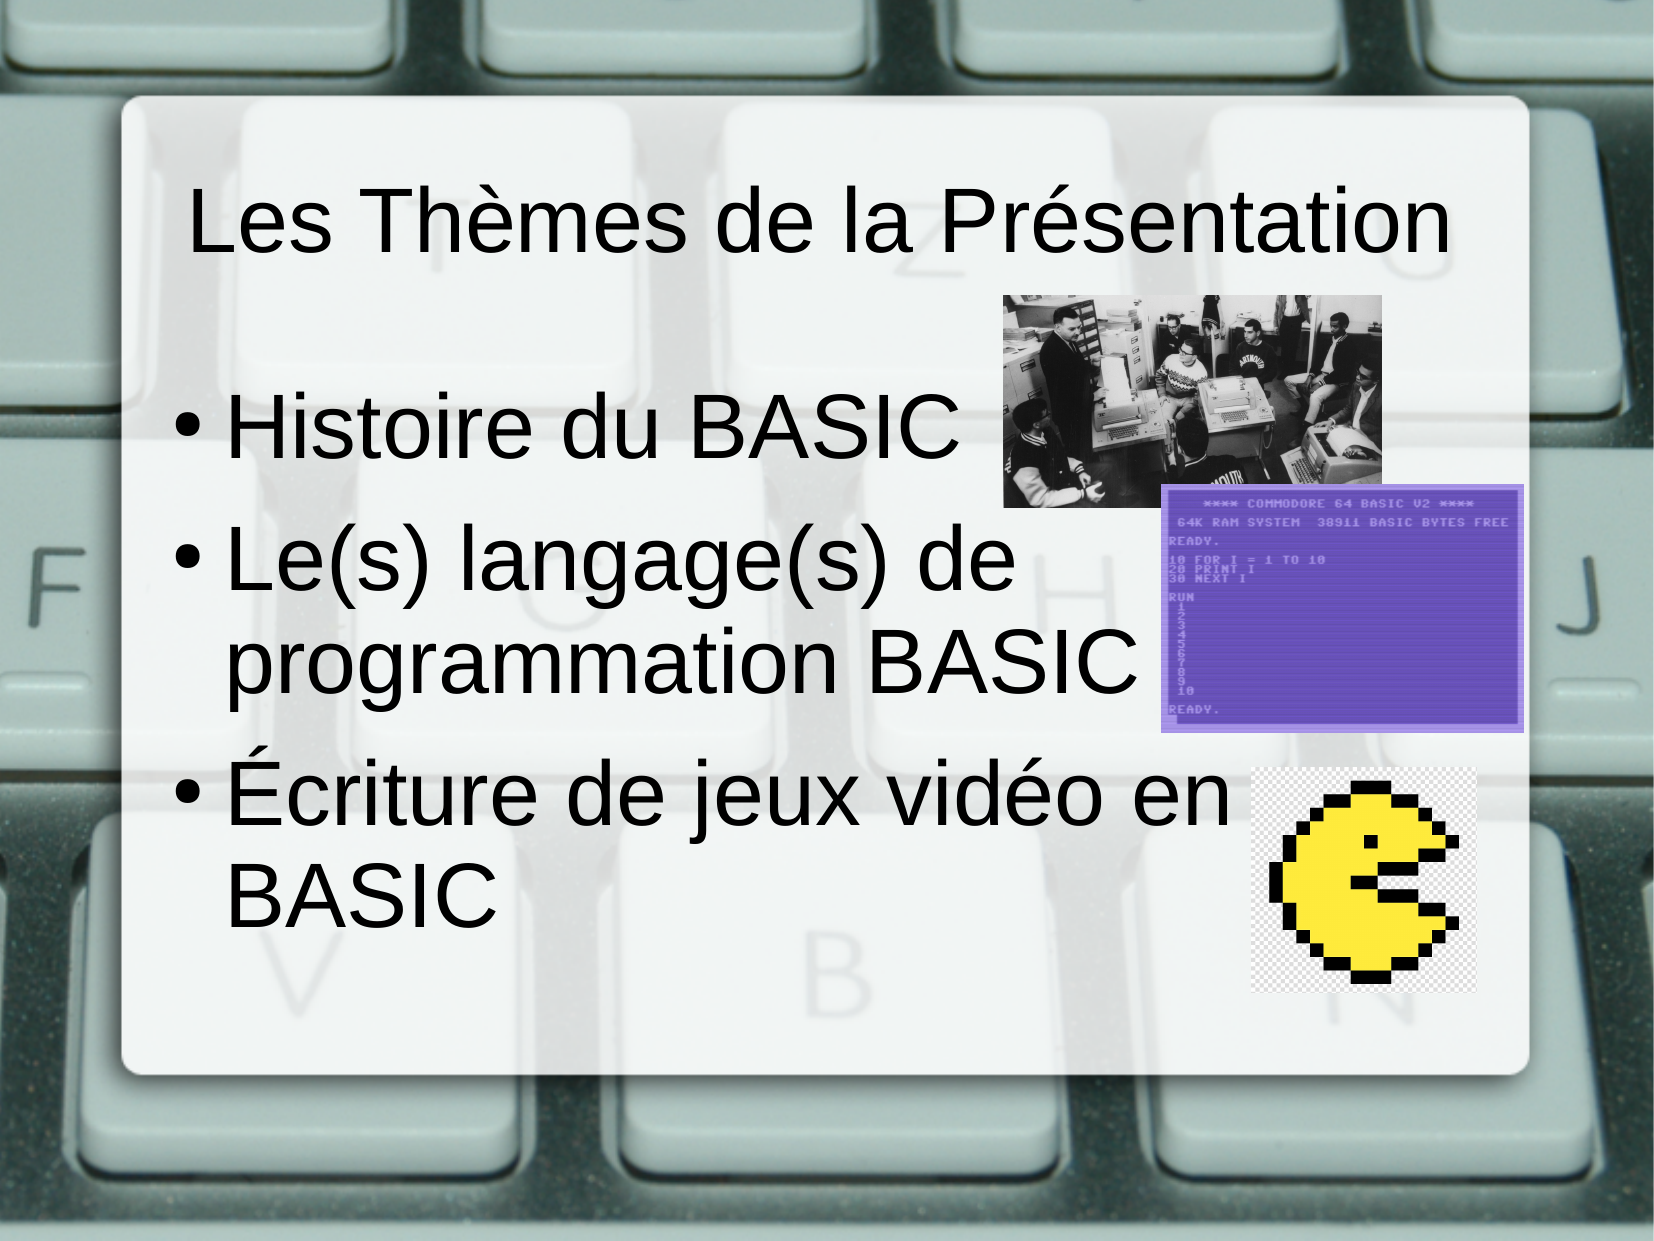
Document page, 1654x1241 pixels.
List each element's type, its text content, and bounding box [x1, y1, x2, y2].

list Histoire du BASIC Le(s) langage(s) de programmation BASIC Écriture de jeux vidéo en BASIC [153, 271, 1512, 1052]
title Les Thèmes de la Présentation [135, 117, 1506, 325]
picture [0, 0, 1654, 1241]
